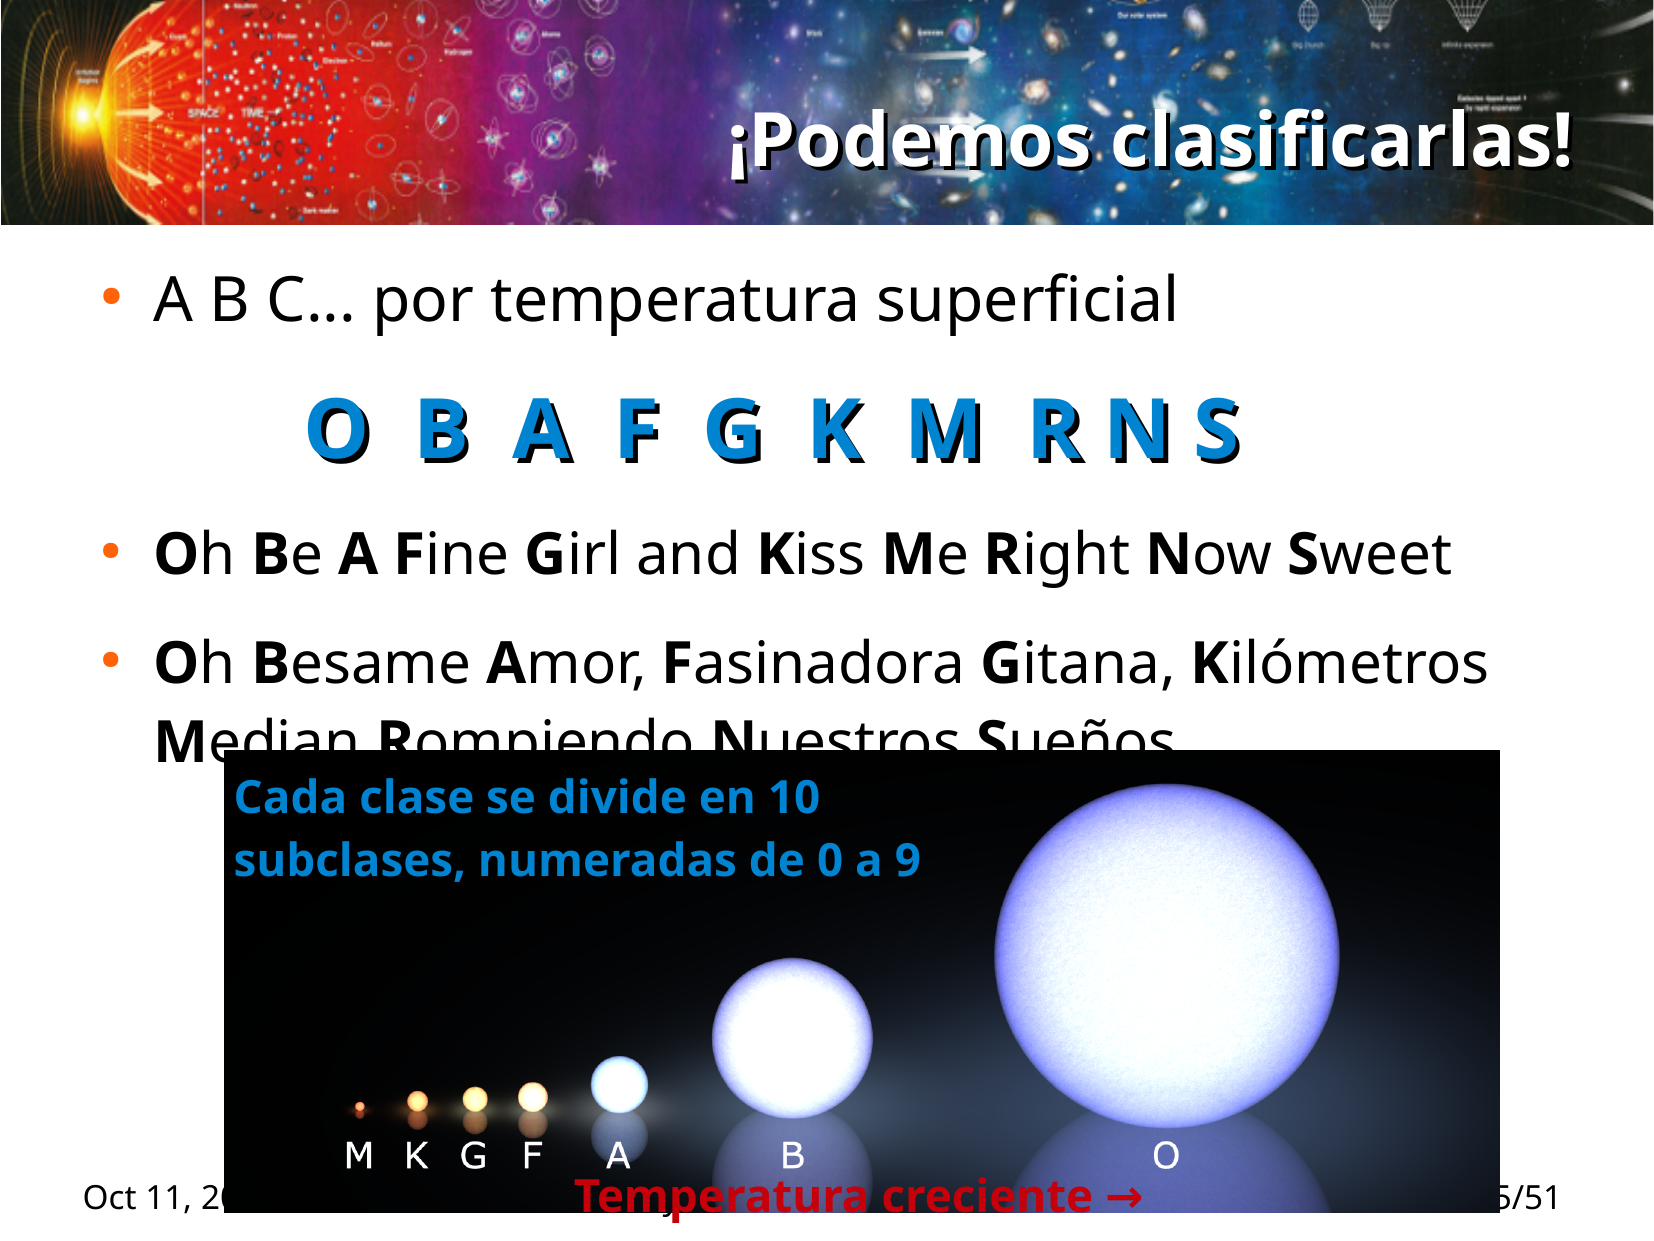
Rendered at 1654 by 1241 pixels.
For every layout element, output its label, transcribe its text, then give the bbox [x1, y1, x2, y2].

title ¡Podemos clasificarlas! [86, 49, 1576, 226]
list A B C... por temperatura superficial O B A F G K M R N S Oh Be A Fine Girl and Kiss Me Right Now Sweet Oh Besame Amor, Fasinadora Gitana, Kilómetros Median Rompiendo Nuestros Sueños [82, 255, 1571, 1156]
text_box Temperatura creciente → [558, 1155, 1161, 1226]
picture [1, 0, 1654, 225]
text_box Cada clase se divide en 10 subclases, numeradas de 0 a 9 [218, 757, 1177, 883]
picture [224, 750, 1500, 1213]
